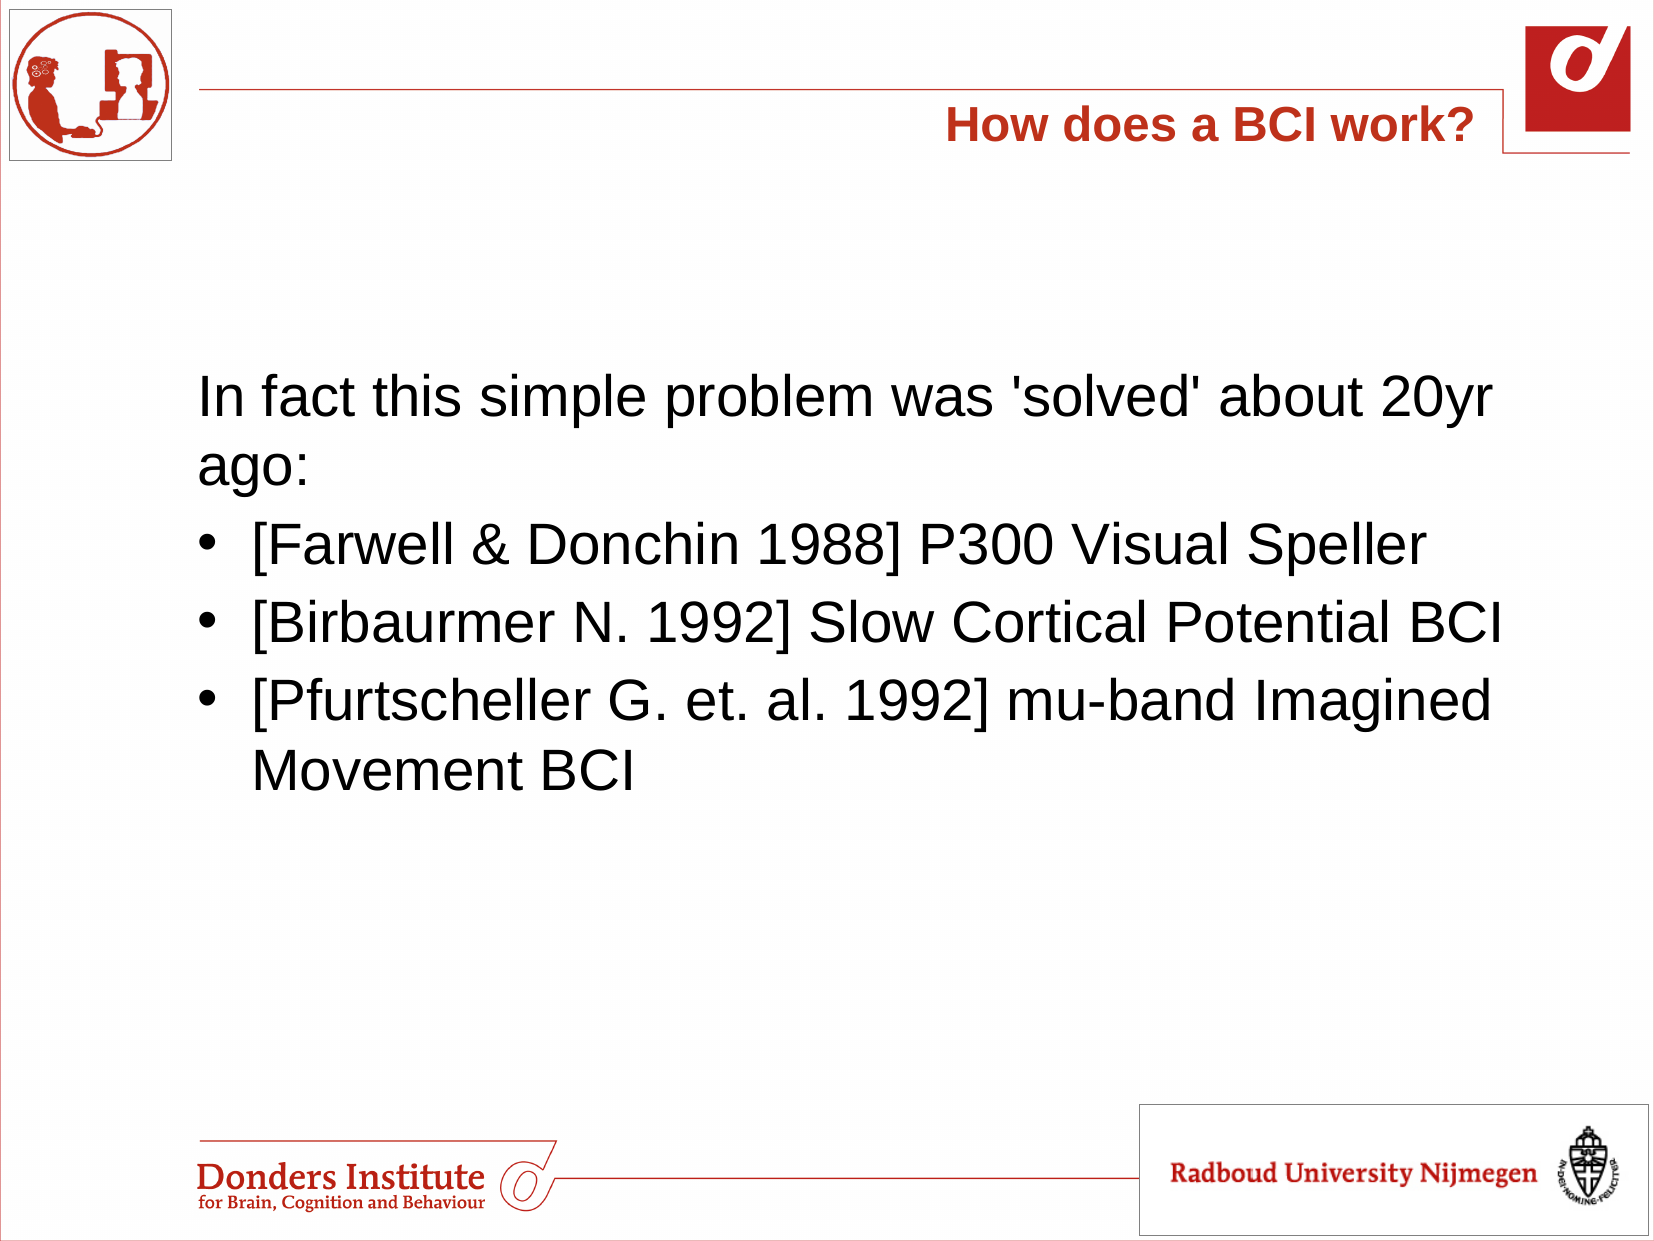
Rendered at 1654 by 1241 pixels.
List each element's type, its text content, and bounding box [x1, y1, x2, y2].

title How does a BCI work? [945, 90, 1622, 168]
list In fact this simple problem was 'solved' about 20yr ago: [Farwell & Donchin 1988] P300 Visual Speller [Birbaurmer N. 1992] Slow Cortical Potential BCI [Pfurtscheller G. et. al. 1992] mu-band Imagined Movement BCI [197, 357, 1594, 1177]
picture [0, 0, 1654, 1241]
